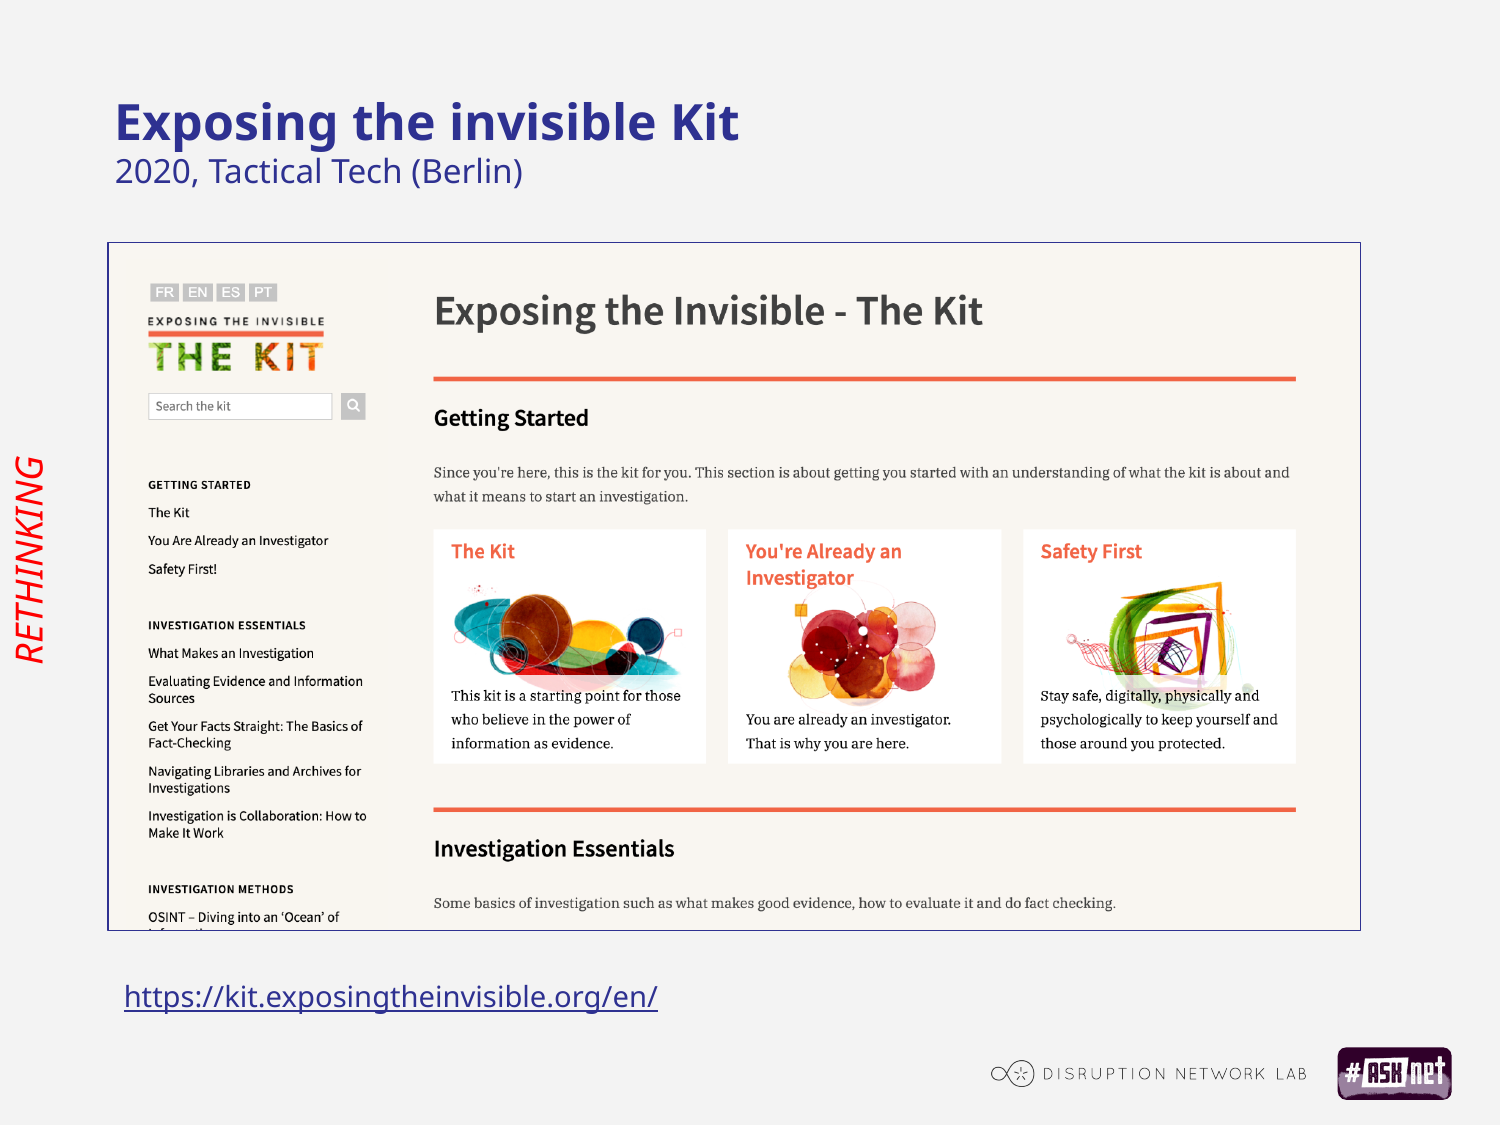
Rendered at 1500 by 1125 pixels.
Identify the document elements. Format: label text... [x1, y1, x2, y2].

text_box Exposing the invisible Kit 2020, Tactical Tech (Berlin) [99, 75, 1198, 160]
picture [1337, 1047, 1452, 1100]
text_box RETHINKING [0, 0, 56, 1121]
picture [991, 1060, 1306, 1087]
text_box https://kit.exposingtheinvisible.org/en/ [108, 963, 1074, 1008]
picture [108, 243, 1360, 930]
